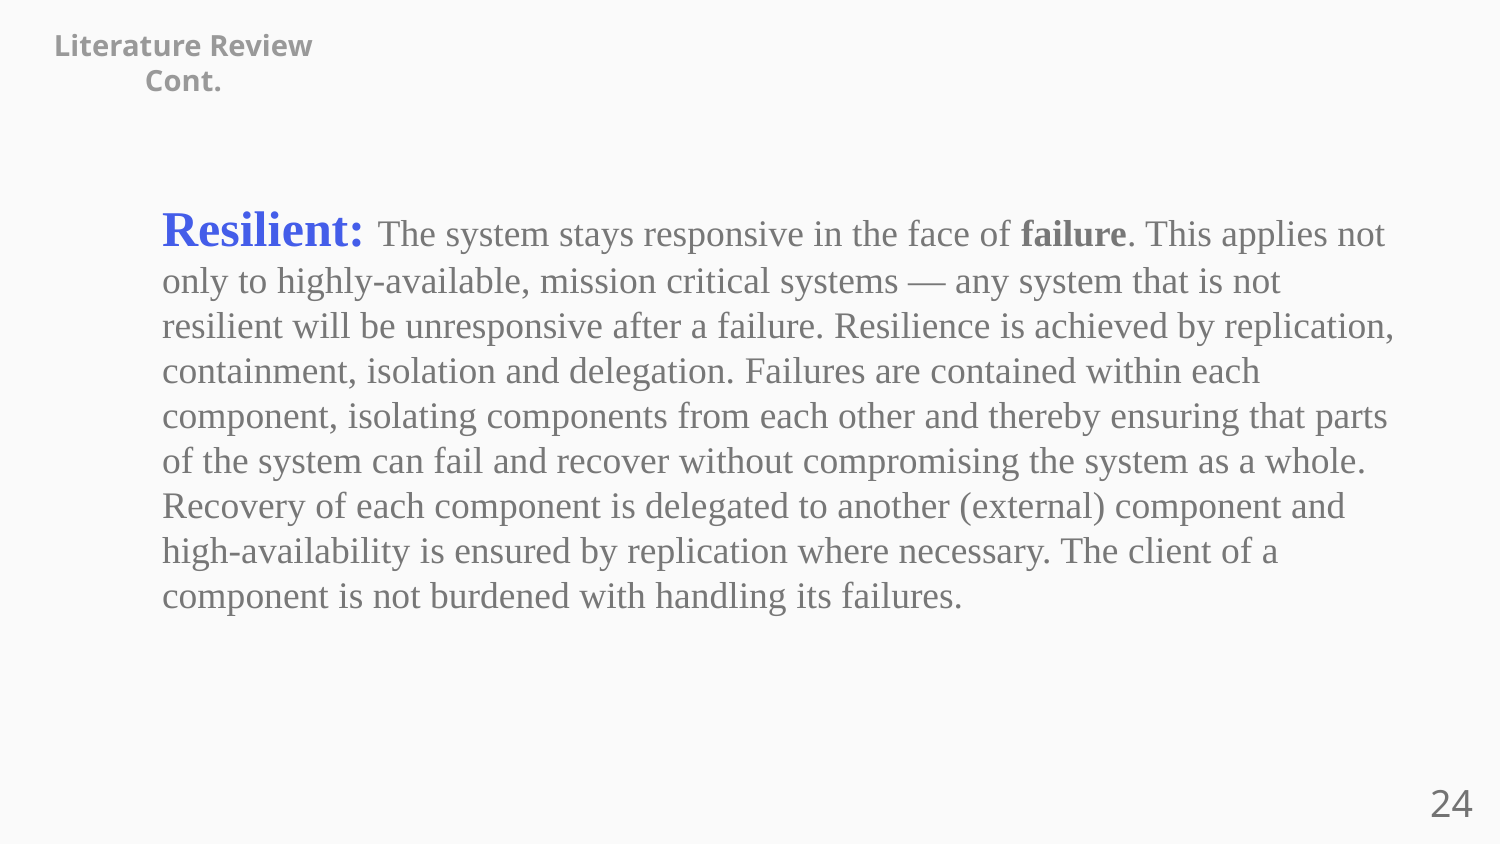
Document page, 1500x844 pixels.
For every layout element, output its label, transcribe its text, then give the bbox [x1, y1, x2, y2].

text_box Resilient: The system stays responsive in the face of failure. This applies not only to highly-available, mission critical systems — any system that is not resilient will be unresponsive after a failure. Resilience is achieved by replication, containment, isolation and delegation. Failures are contained within each component, isolating components from each other and thereby ensuring that parts of the system can fail and recover without compromising the system as a whole. Recovery of each component is delegated to another (external) component and high-availability is ensured by replication where necessary. The client of a component is not burdened with handling its failures. [146, 64, 1419, 748]
text_box Literature Review Cont. [8, 12, 359, 93]
slide_number 24 [1398, 770, 1489, 835]
